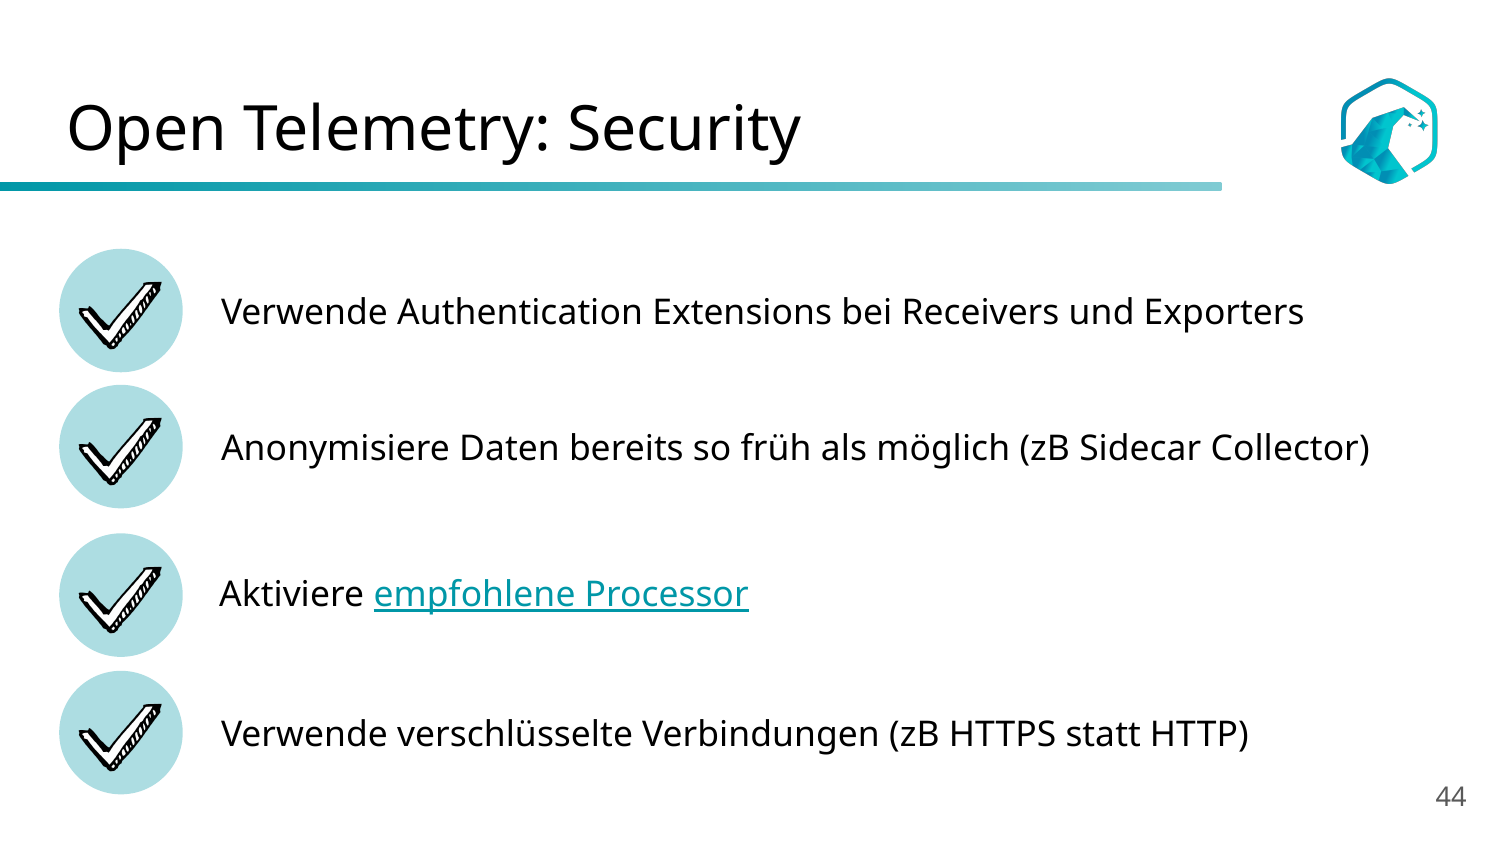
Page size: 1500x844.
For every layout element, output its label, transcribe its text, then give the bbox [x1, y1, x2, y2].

title Open Telemetry: Security [51, 72, 1449, 167]
picture [77, 281, 165, 351]
text_box [59, 248, 183, 373]
picture [77, 703, 165, 773]
text_box [59, 533, 183, 657]
text_box Verwende Authentication Extensions bei Receivers und Exporters [206, 273, 1466, 347]
picture [1330, 167, 1449, 188]
picture [77, 566, 165, 635]
text_box [59, 384, 183, 509]
text_box Aktiviere empfohlene Processor [204, 555, 1392, 635]
slide_number <number> [1391, 764, 1482, 829]
picture [77, 417, 165, 487]
text_box Verwende verschlüsselte Verbindungen (zB HTTPS statt HTTP) [206, 695, 1394, 769]
text_box [59, 670, 183, 795]
text_box Anonymisiere Daten bereits so früh als möglich (zB Sidecar Collector) [206, 409, 1500, 483]
